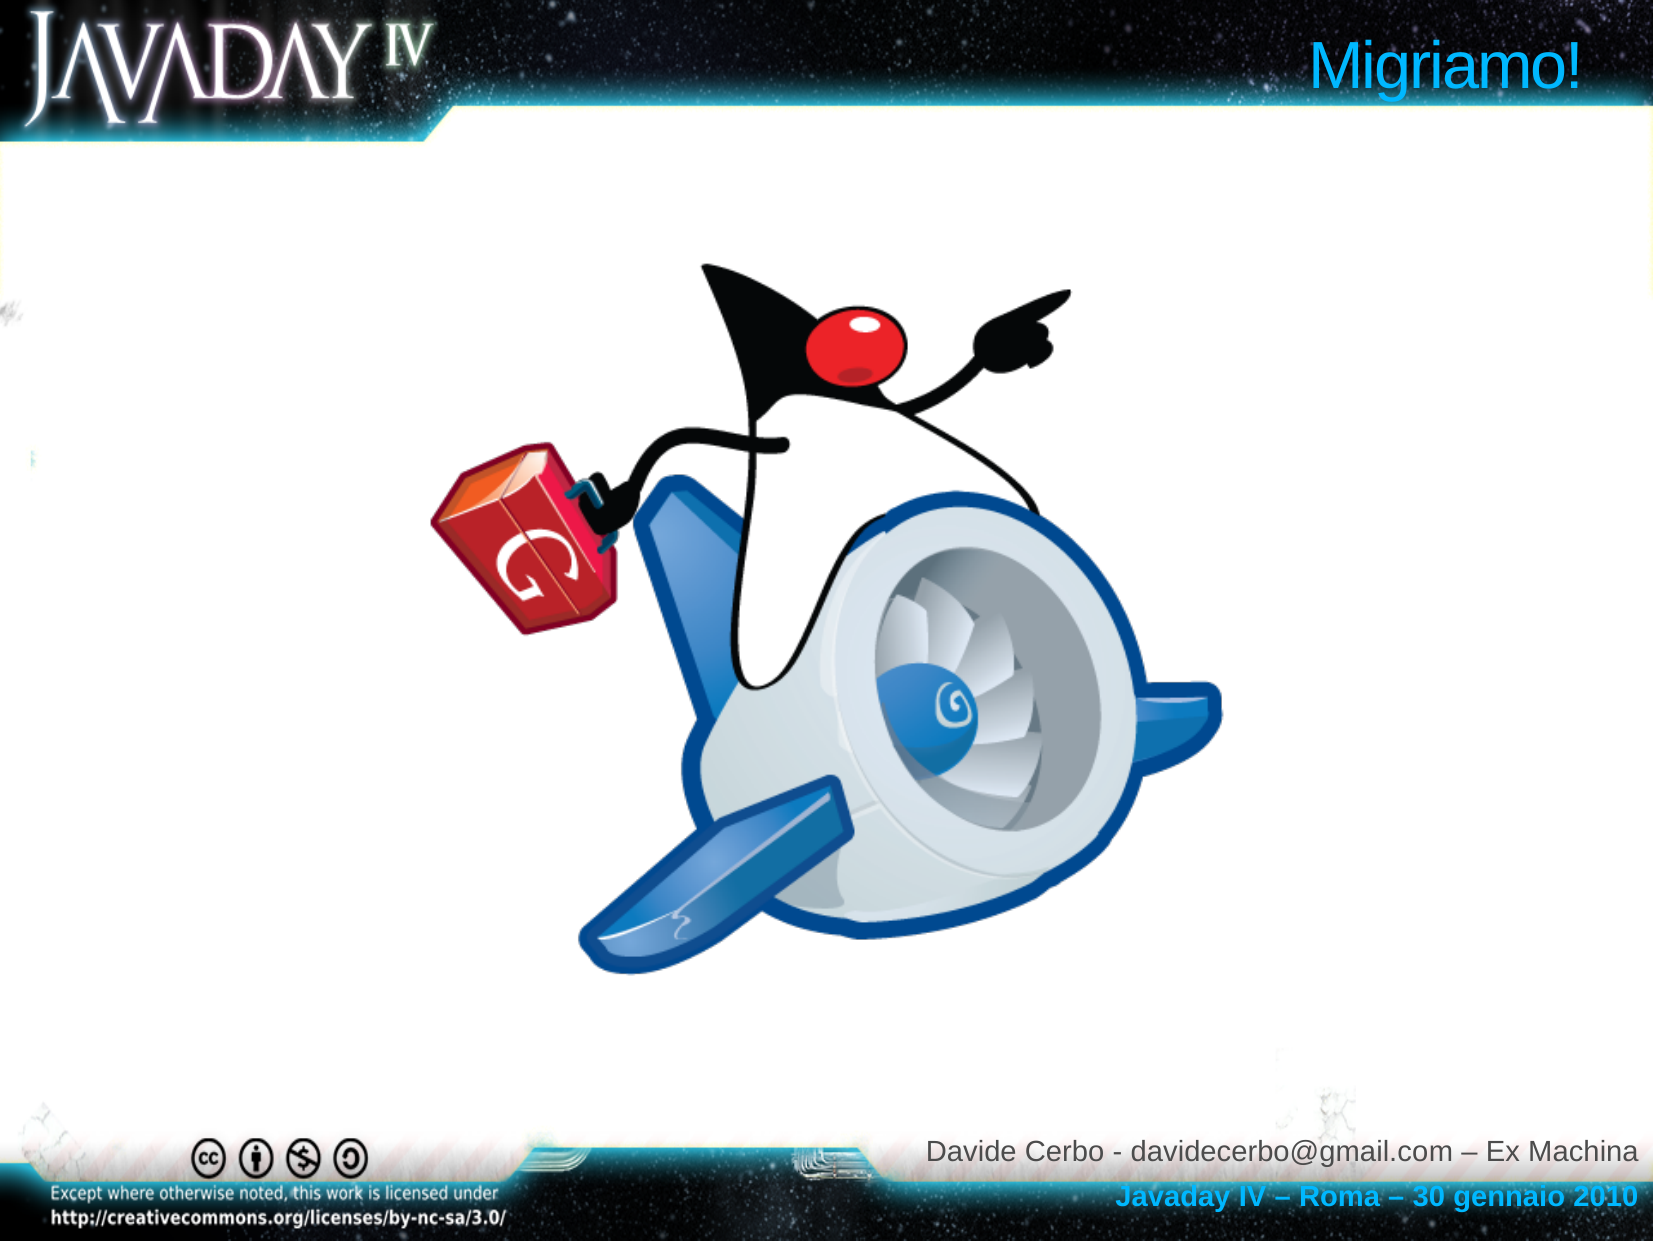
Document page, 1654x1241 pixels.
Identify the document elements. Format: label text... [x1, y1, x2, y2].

picture [0, 0, 1653, 1241]
title Migriamo! [108, 7, 1585, 124]
